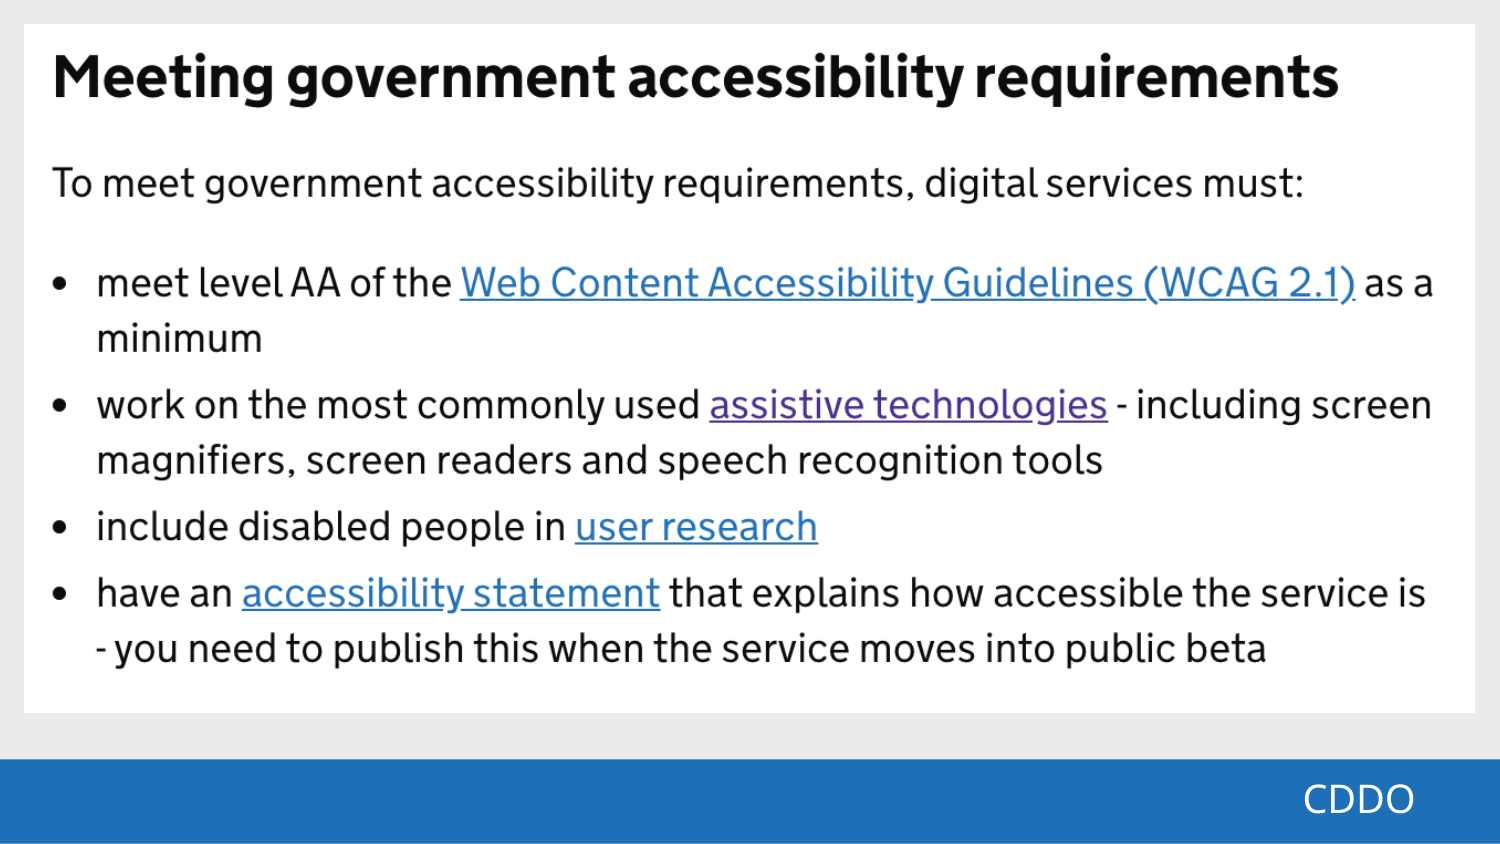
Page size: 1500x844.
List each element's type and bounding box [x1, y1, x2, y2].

picture [24, 24, 1475, 713]
